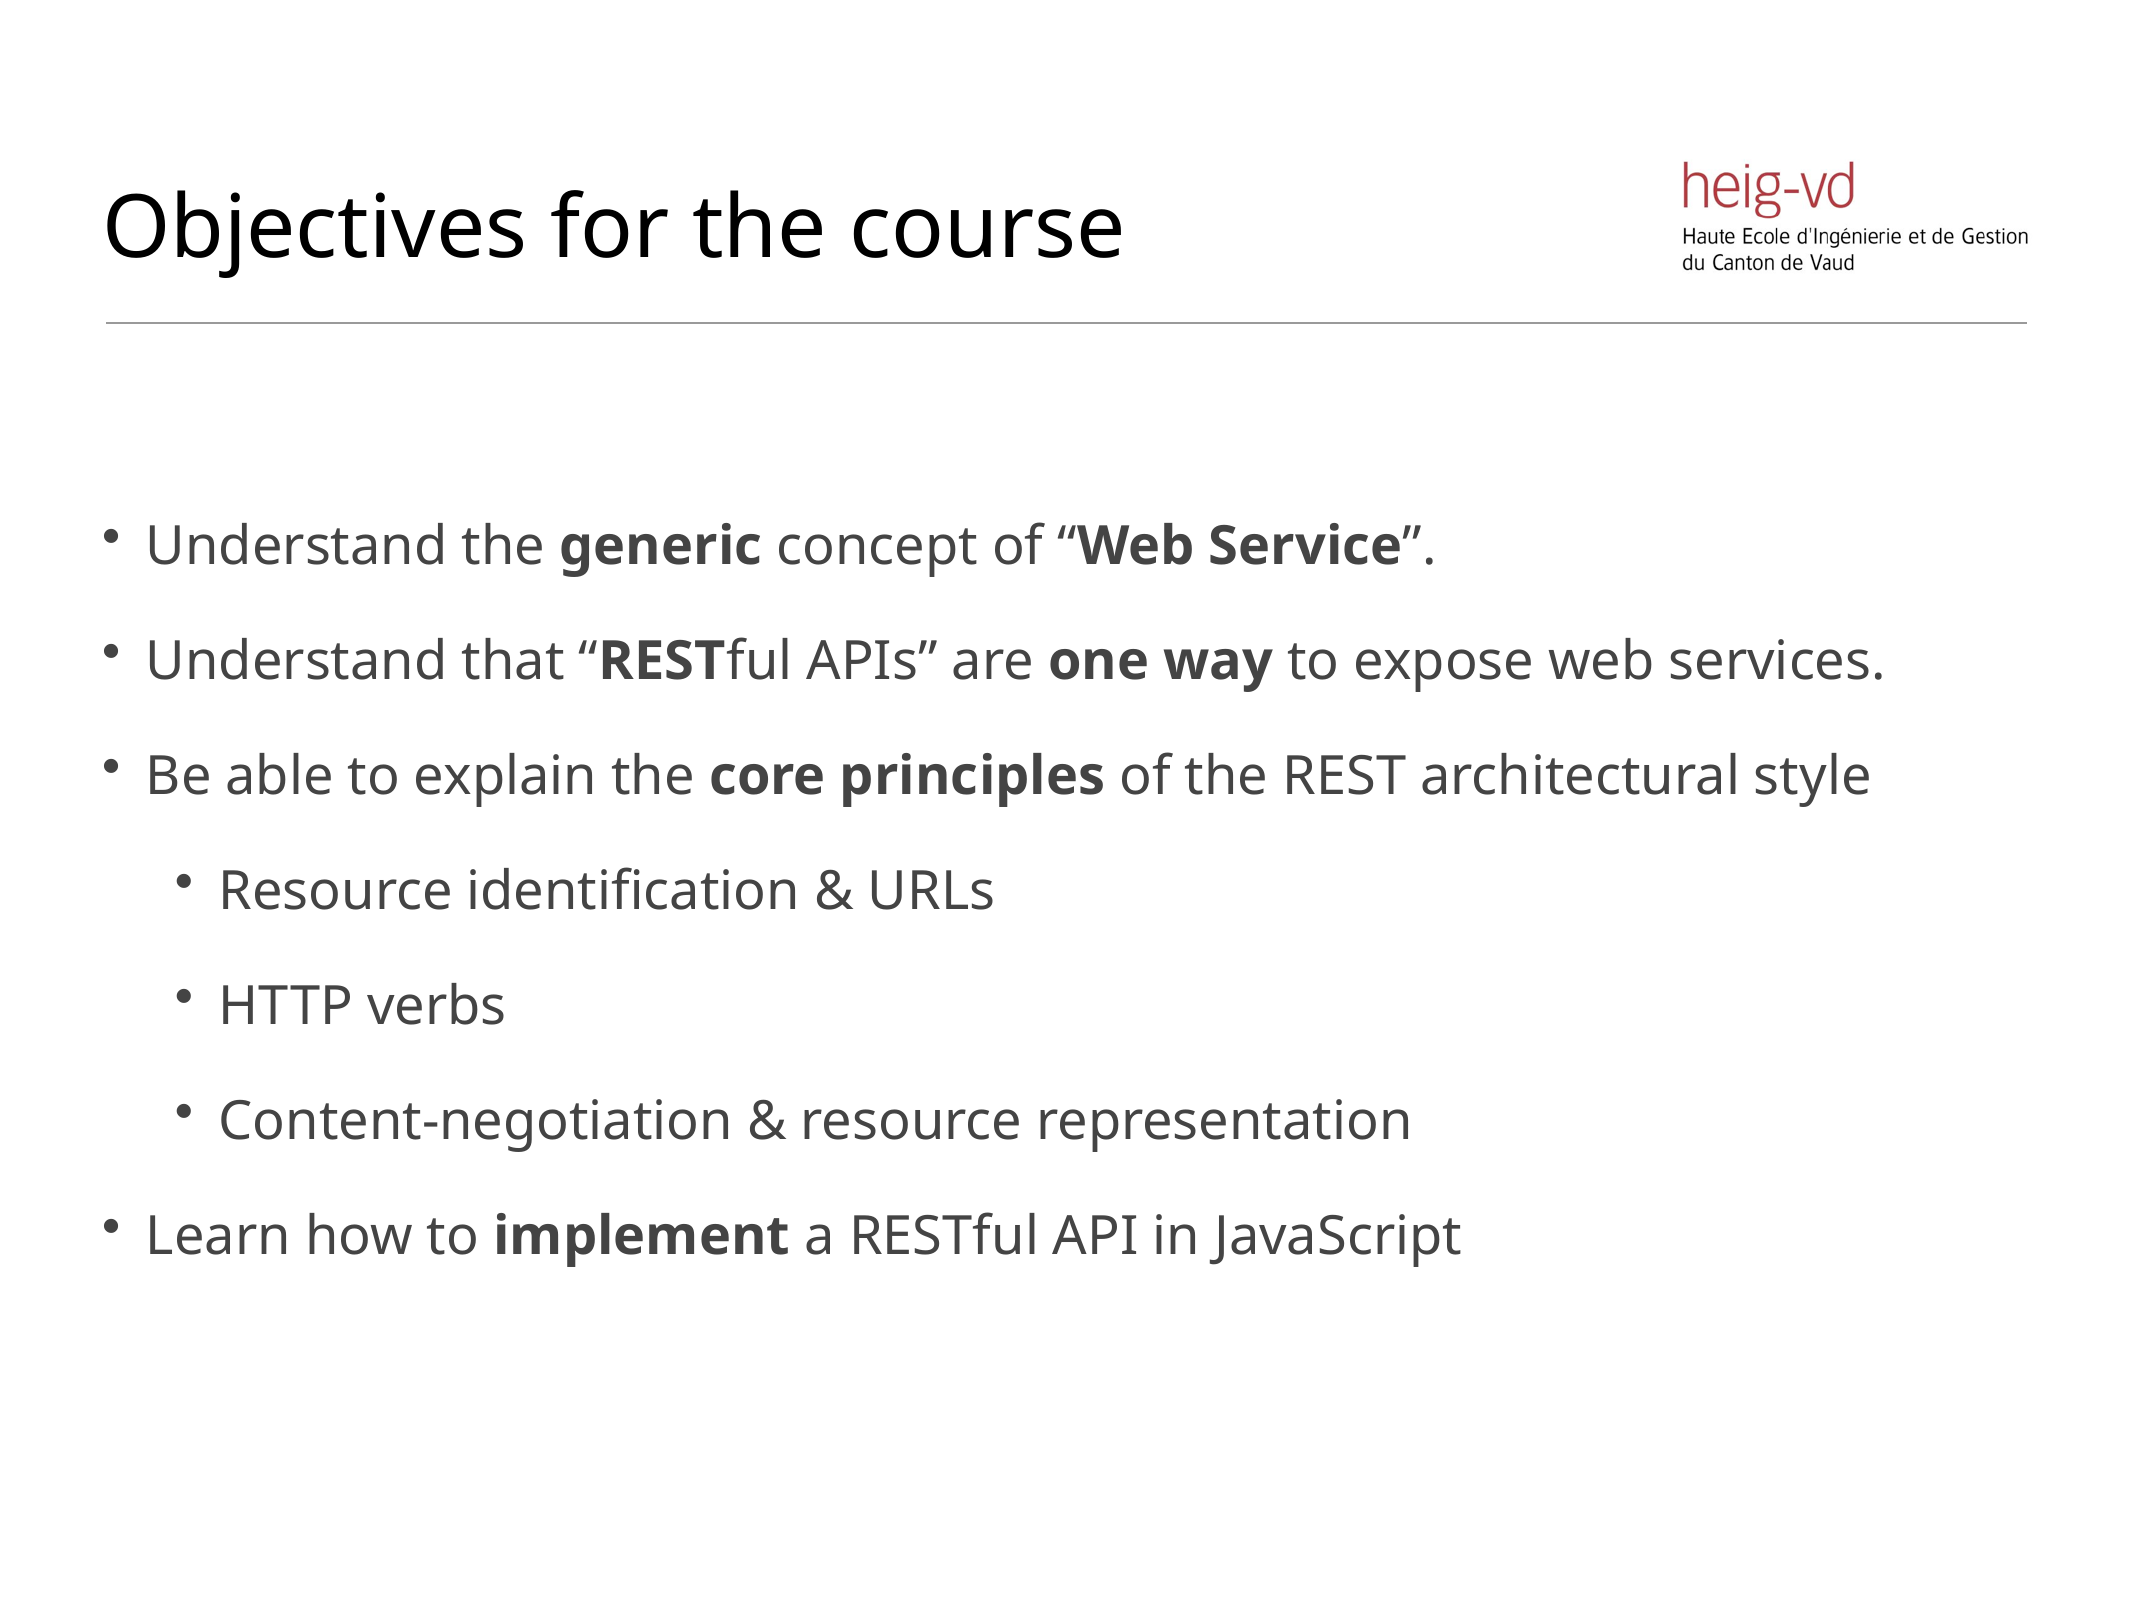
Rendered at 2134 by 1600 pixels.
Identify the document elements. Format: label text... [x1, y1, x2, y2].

title Objectives for the course [93, 54, 2040, 284]
list Understand the generic concept of “Web Service”. Understand that “RESTful APIs” are one way to expose web services. Be able to explain the core principles of the REST architectural style Resource identification & URLs HTTP verbs Content-negotiation & resource representation Learn how to implement a RESTful API in JavaScript [93, 502, 2040, 1340]
